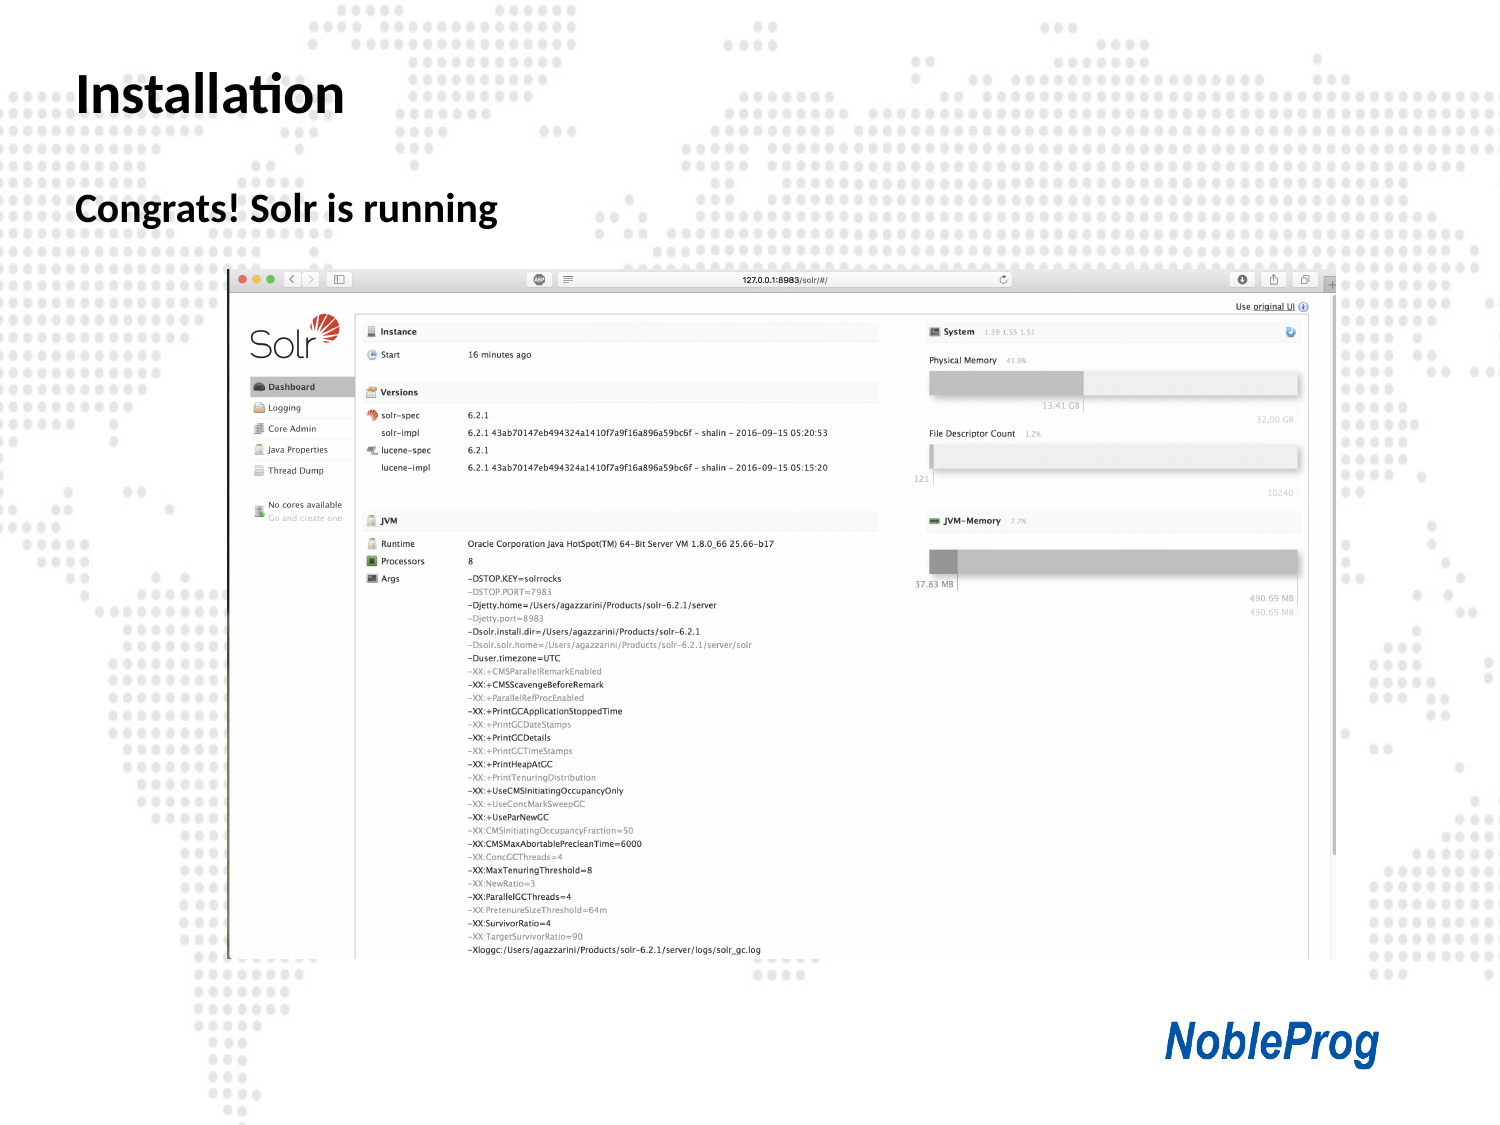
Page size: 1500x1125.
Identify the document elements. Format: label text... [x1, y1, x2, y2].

text_box Installation [75, 55, 1425, 180]
text_box Congrats! Solr is running [75, 180, 1425, 256]
picture [0, 0, 1500, 1125]
